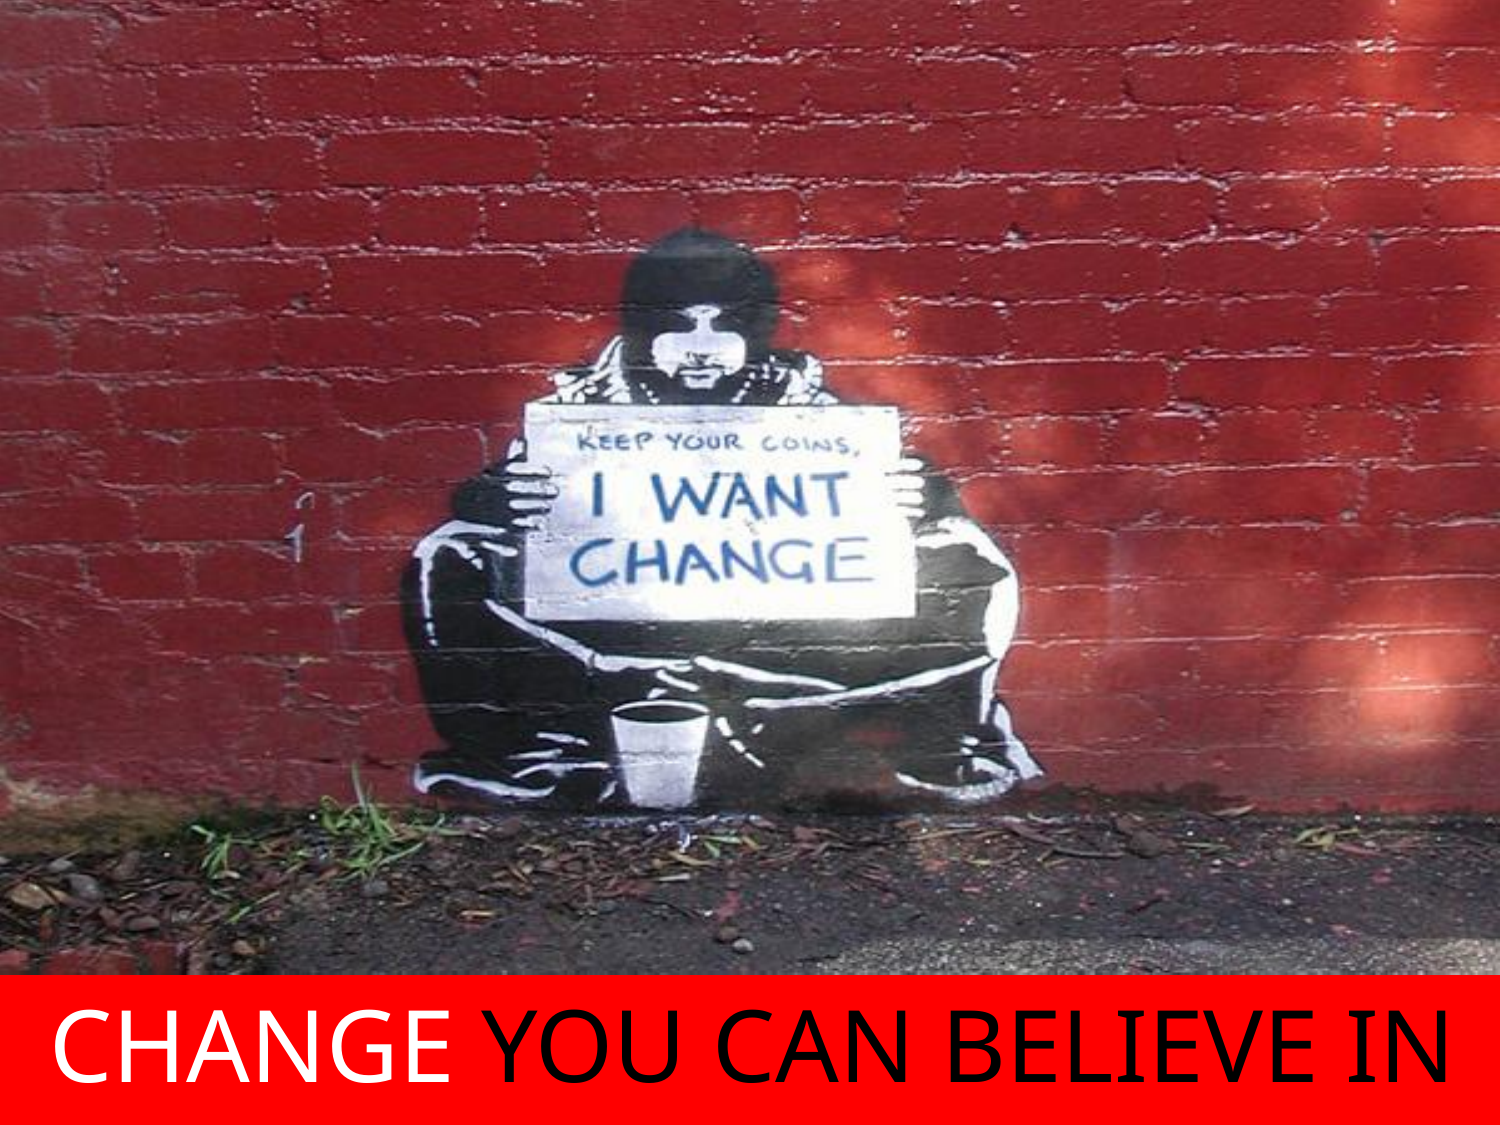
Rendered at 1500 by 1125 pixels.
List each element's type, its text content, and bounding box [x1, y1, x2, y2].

list CHANGE YOU CAN BELIEVE IN [28, 976, 1478, 1111]
picture [0, 0, 1500, 976]
